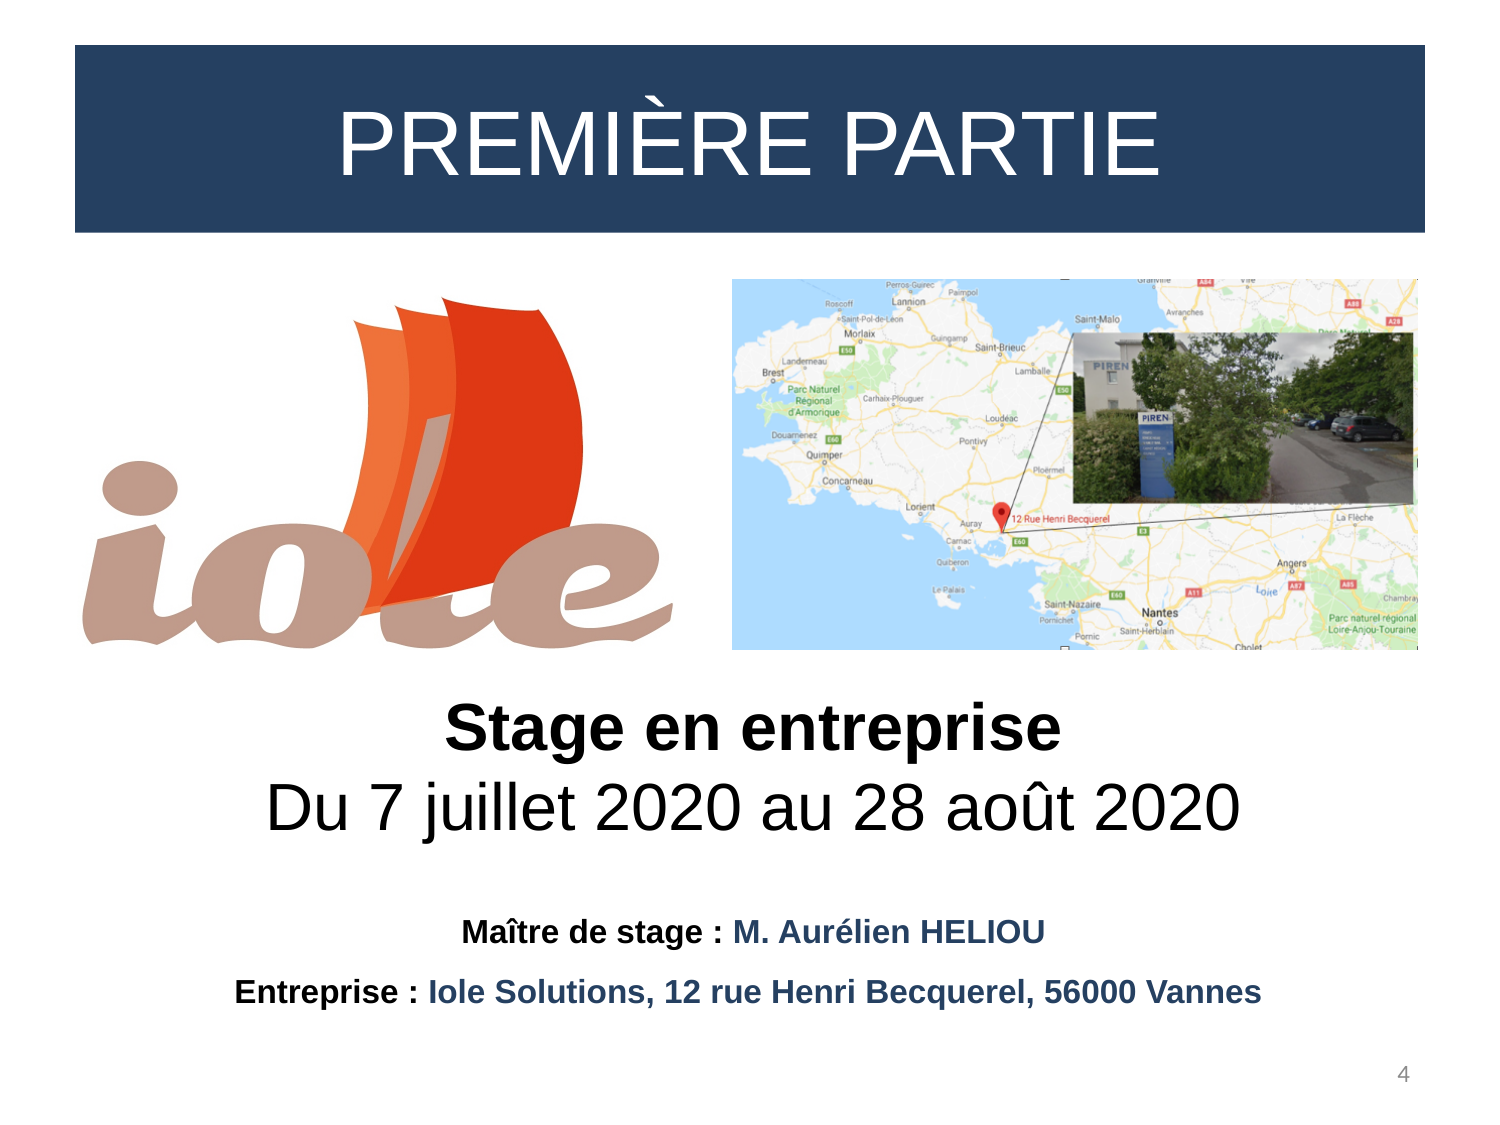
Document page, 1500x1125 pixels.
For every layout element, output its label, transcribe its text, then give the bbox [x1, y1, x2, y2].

title PREMIÈRE PARTIE [75, 45, 1425, 233]
picture [77, 295, 674, 650]
text_box Stage en entreprise Du 7 juillet 2020 au 28 août 2020 Maître de stage : M. Aurélien HELIOU Entreprise : Iole Solutions, 12 rue Henri Becquerel, 56000 Vannes [199, 676, 1308, 1075]
picture [732, 279, 1418, 650]
